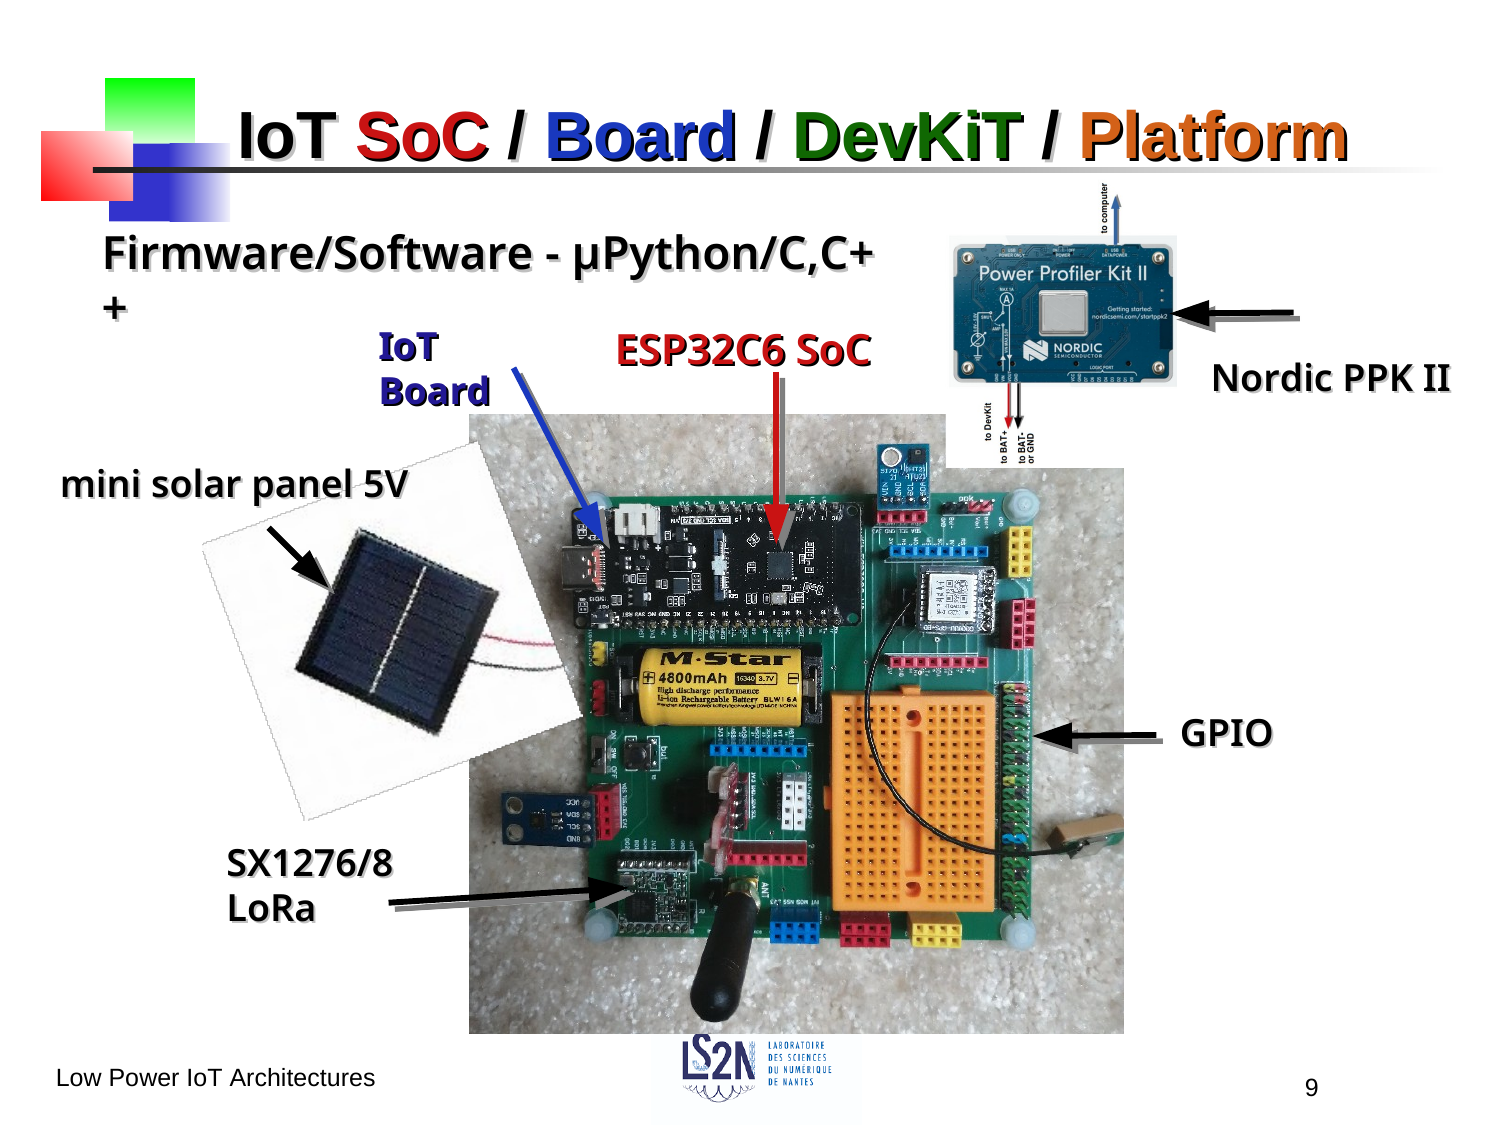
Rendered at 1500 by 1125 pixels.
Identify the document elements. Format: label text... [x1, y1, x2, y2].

text_box IoT Board [363, 314, 569, 420]
picture [469, 179, 1177, 1125]
text_box Nordic PPK II [1195, 346, 1498, 407]
text_box GPIO [1165, 701, 1304, 762]
text_box Firmware/Software - µPython/C,C++ [86, 216, 910, 287]
text_box SX1276/8 LoRa [211, 831, 419, 937]
text_box ESP32C6 SoC [599, 314, 925, 380]
title IoT SoC / Board / DevKiT / Platform [175, 84, 1411, 180]
text_box mini solar panel 5V [45, 407, 505, 766]
picture [285, 766, 452, 821]
